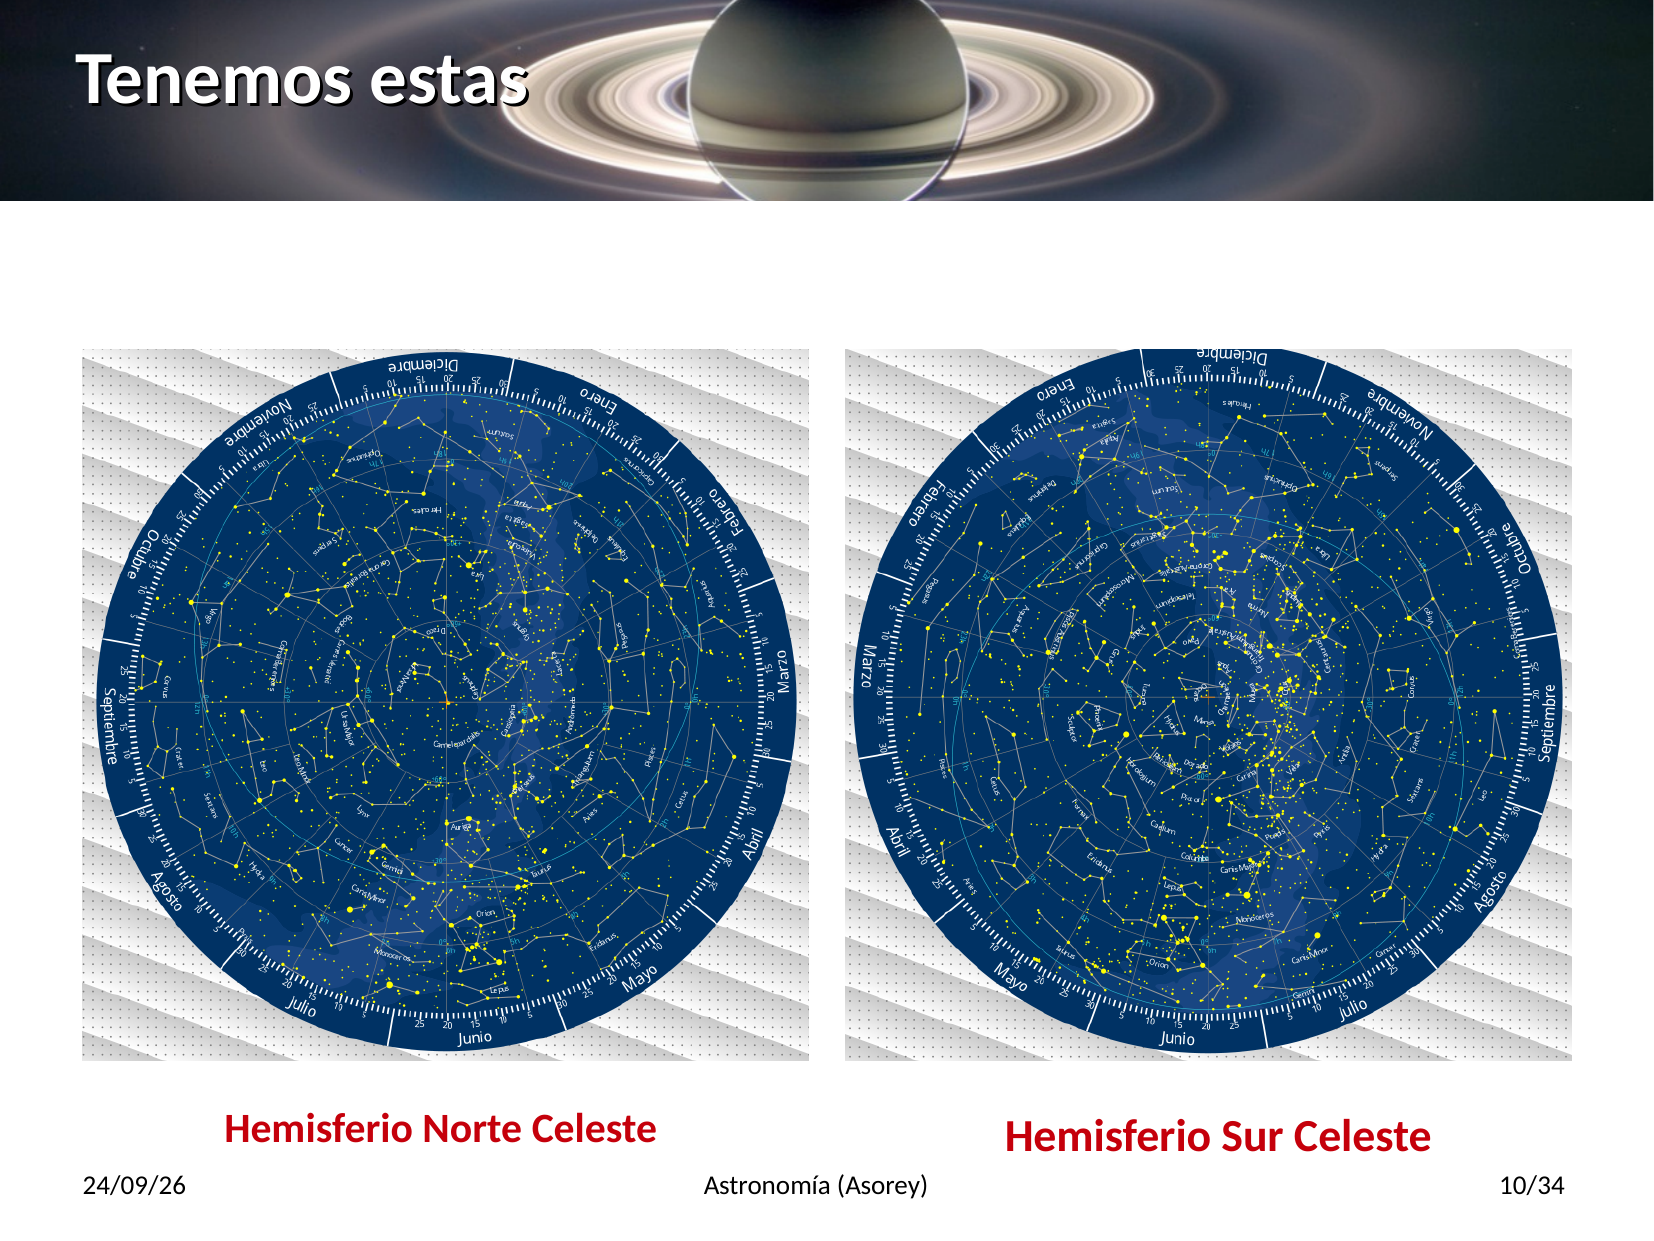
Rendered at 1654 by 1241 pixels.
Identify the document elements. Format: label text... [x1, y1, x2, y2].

picture [82, 349, 809, 1061]
text_box Hemisferio Sur Celeste [990, 1110, 1450, 1181]
picture [845, 349, 1572, 1061]
text_box Hemisferio Norte Celeste [209, 1104, 676, 1171]
picture [0, 0, 1654, 201]
title Tenemos estas [75, 19, 1564, 151]
